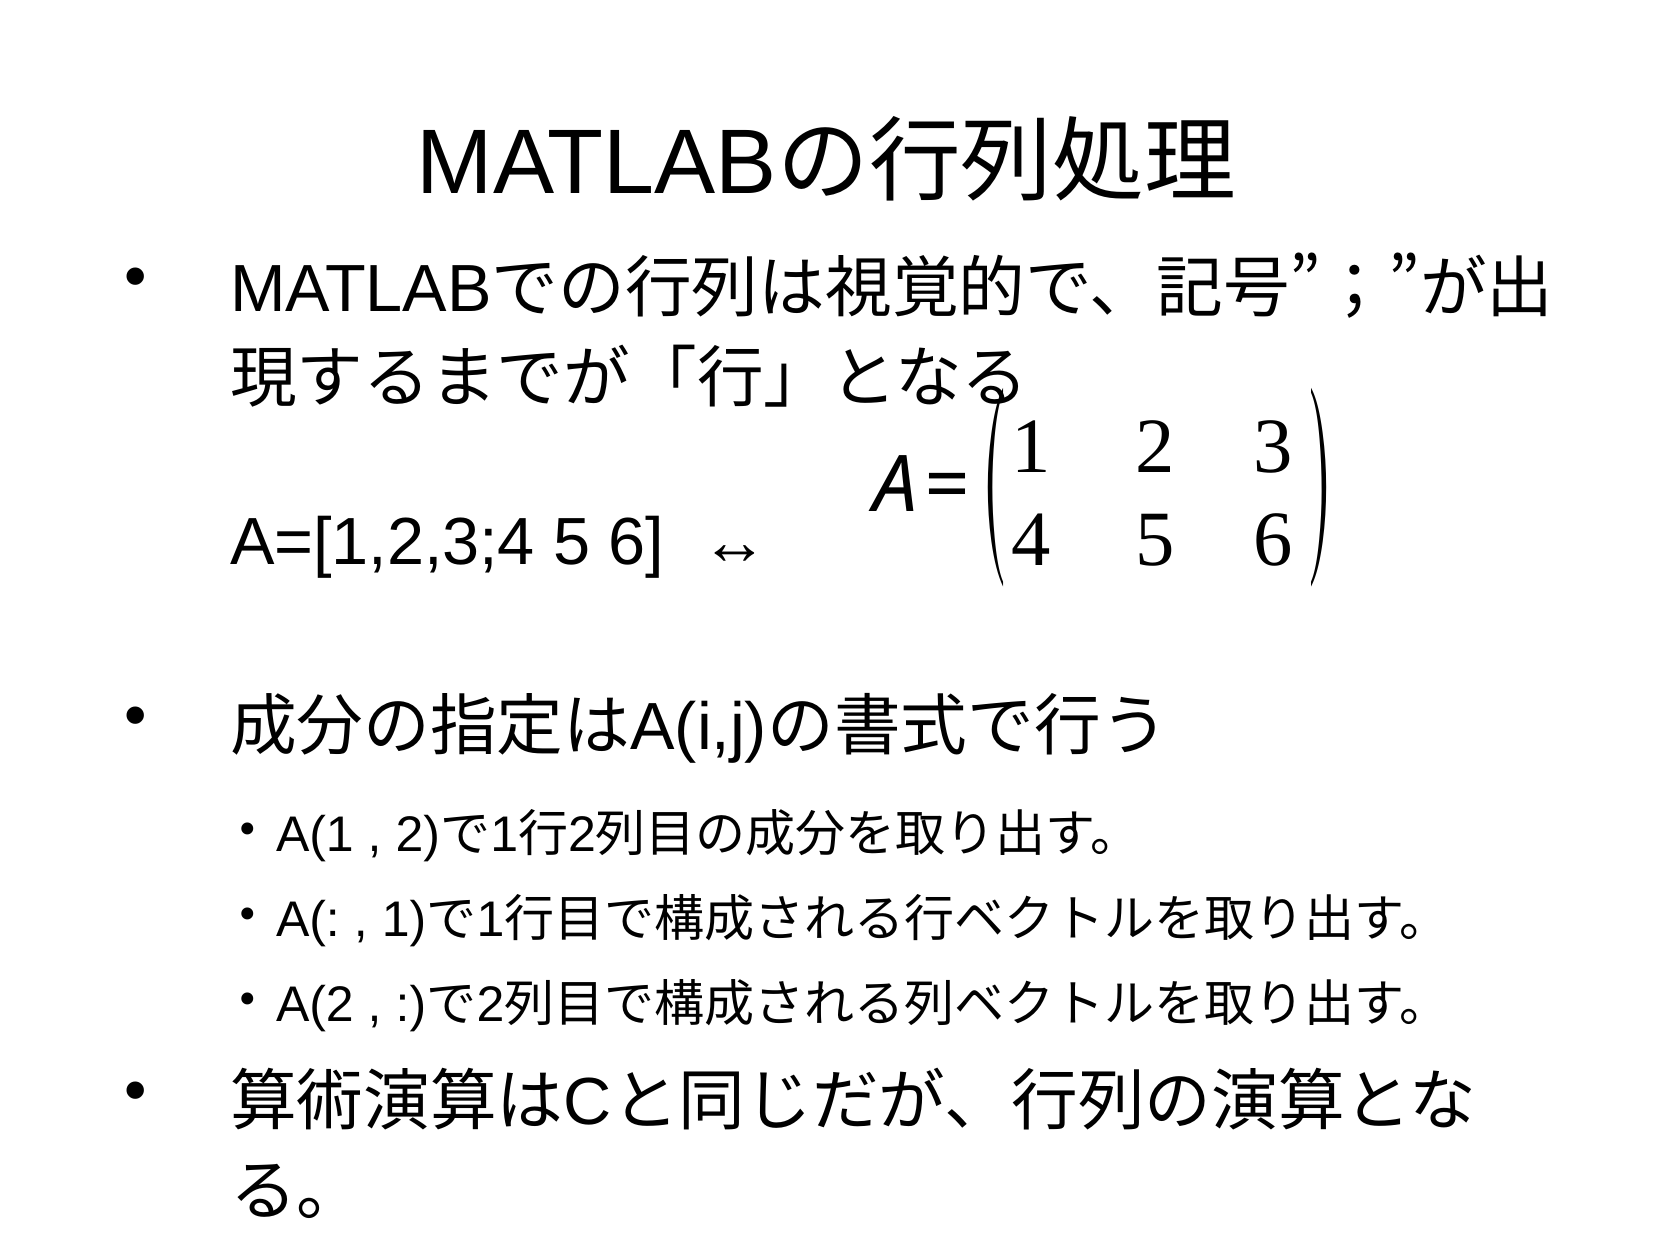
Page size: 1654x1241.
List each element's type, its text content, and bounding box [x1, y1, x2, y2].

chart [849, 383, 1359, 591]
title MATLABの行列処理 [82, 56, 1571, 249]
list MATLABでの行列は視覚的で、記号”；”が出現するまでが「行」となる A=[1,2,3;4 5 6] ↔ 成分の指定はA(i,j)の書式で行う A(1 , 2)で1行2列目の成分を取り出す。 A(: , 1)で1行目で構成される行ベクトルを取り出す。 A(2 , :)で2列目で構成される列ベクトルを取り出す。 算術演算はCと同じだが、行列の演算となる。 和”＋”,差”ー”, 積”＊”, 商”／”,冪”＾” 成分単位の演算を行う場合、算術演算子の 頭に”.'”を付ける。 [88, 234, 1577, 1241]
